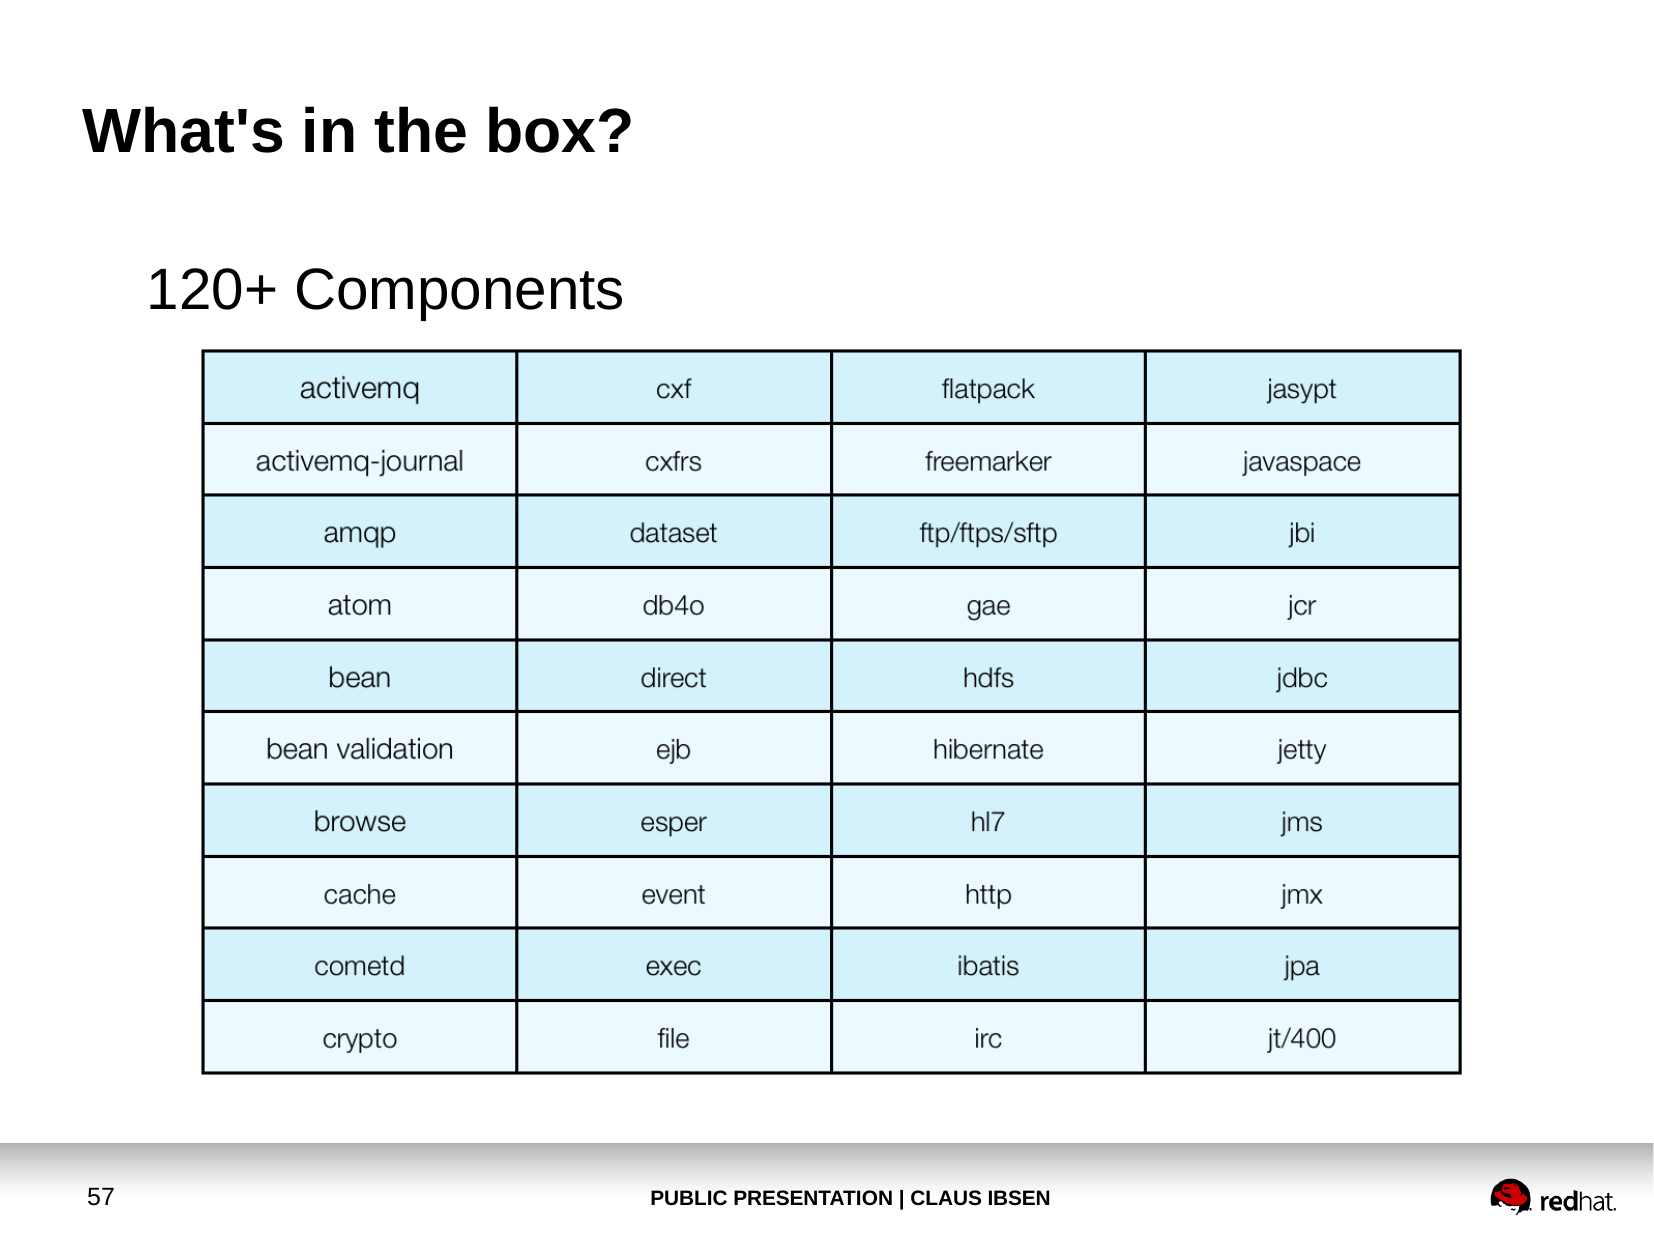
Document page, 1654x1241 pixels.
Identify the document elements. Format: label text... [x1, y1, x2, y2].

picture [187, 337, 1470, 1087]
list 120+ Components [86, 256, 1576, 1051]
picture [0, 1143, 1654, 1241]
title What's in the box? [82, 37, 1571, 226]
